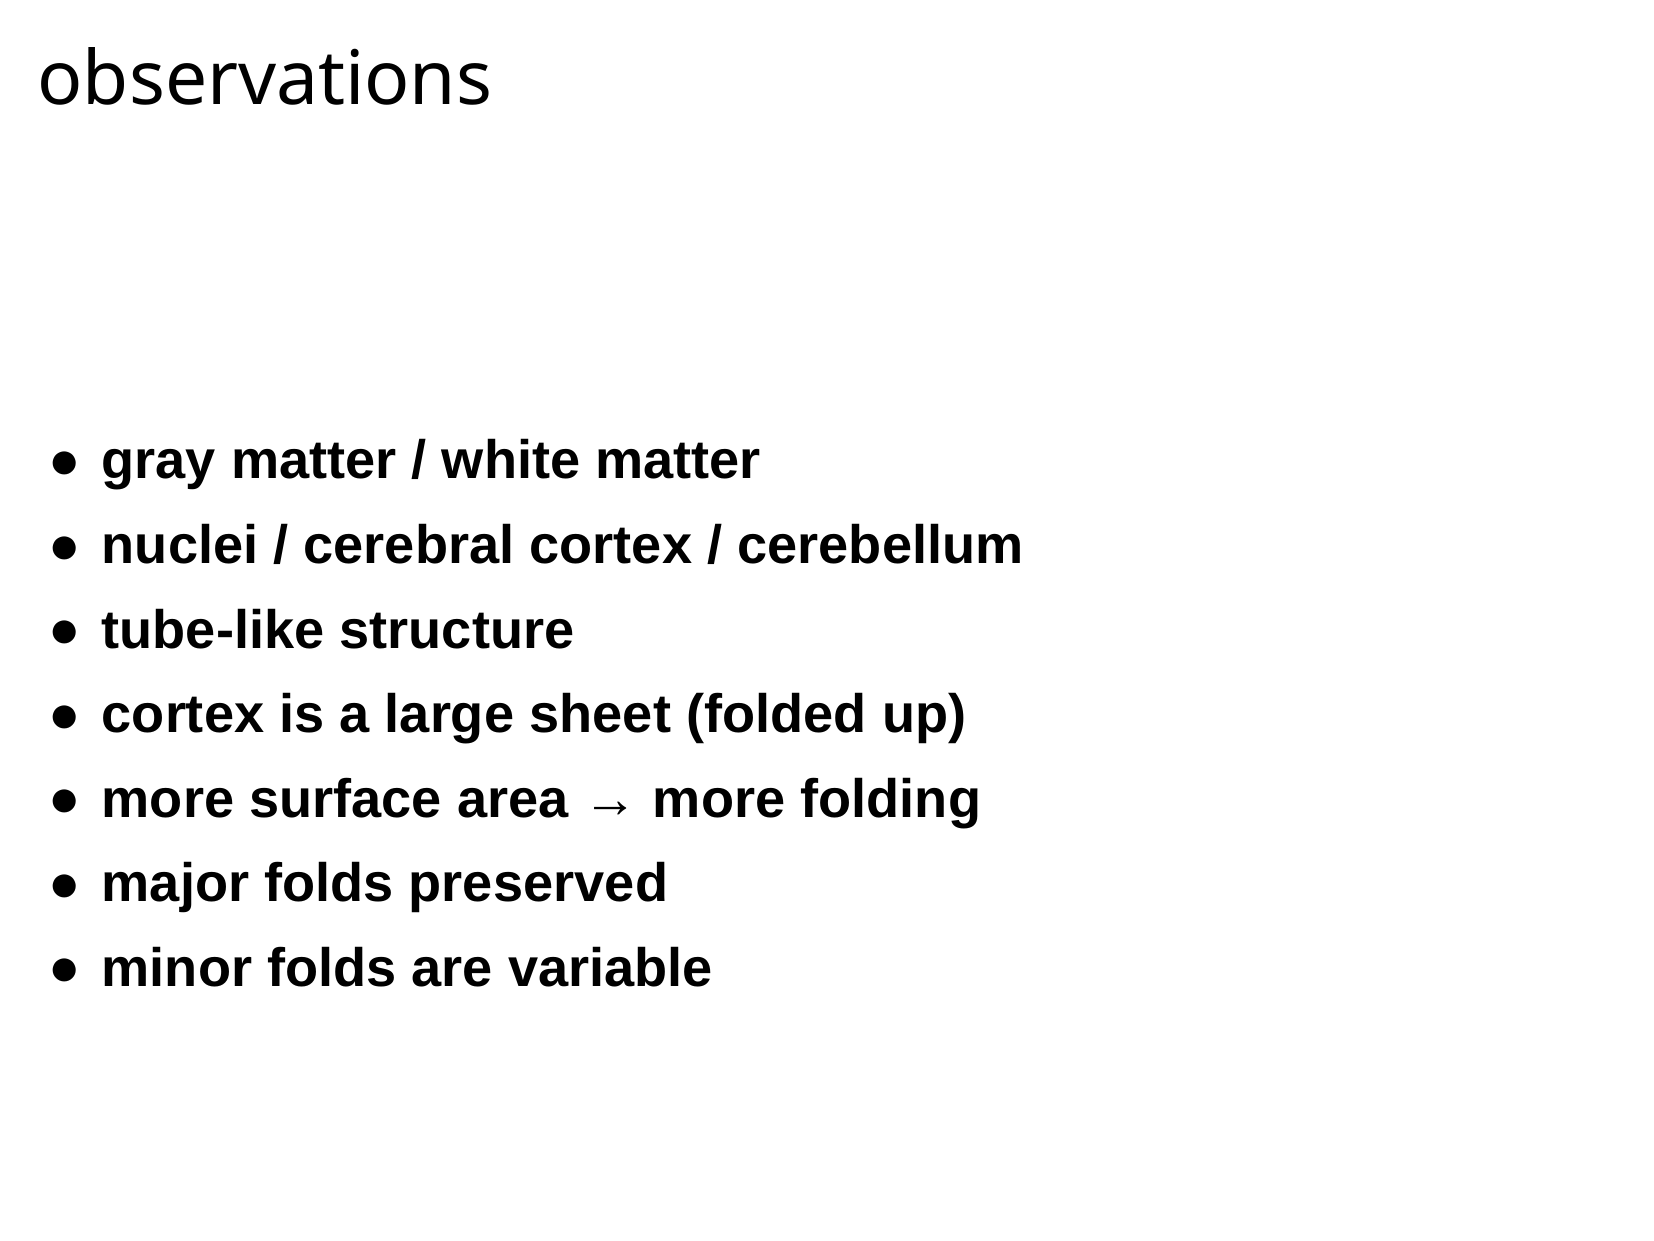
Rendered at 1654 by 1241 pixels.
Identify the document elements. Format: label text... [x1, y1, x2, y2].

list gray matter / white matter nuclei / cerebral cortex / cerebellum tube-like structure cortex is a large sheet (folded up) more surface area → more folding major folds preserved minor folds are variable [30, 187, 1654, 1241]
title observations [37, 0, 1613, 151]
